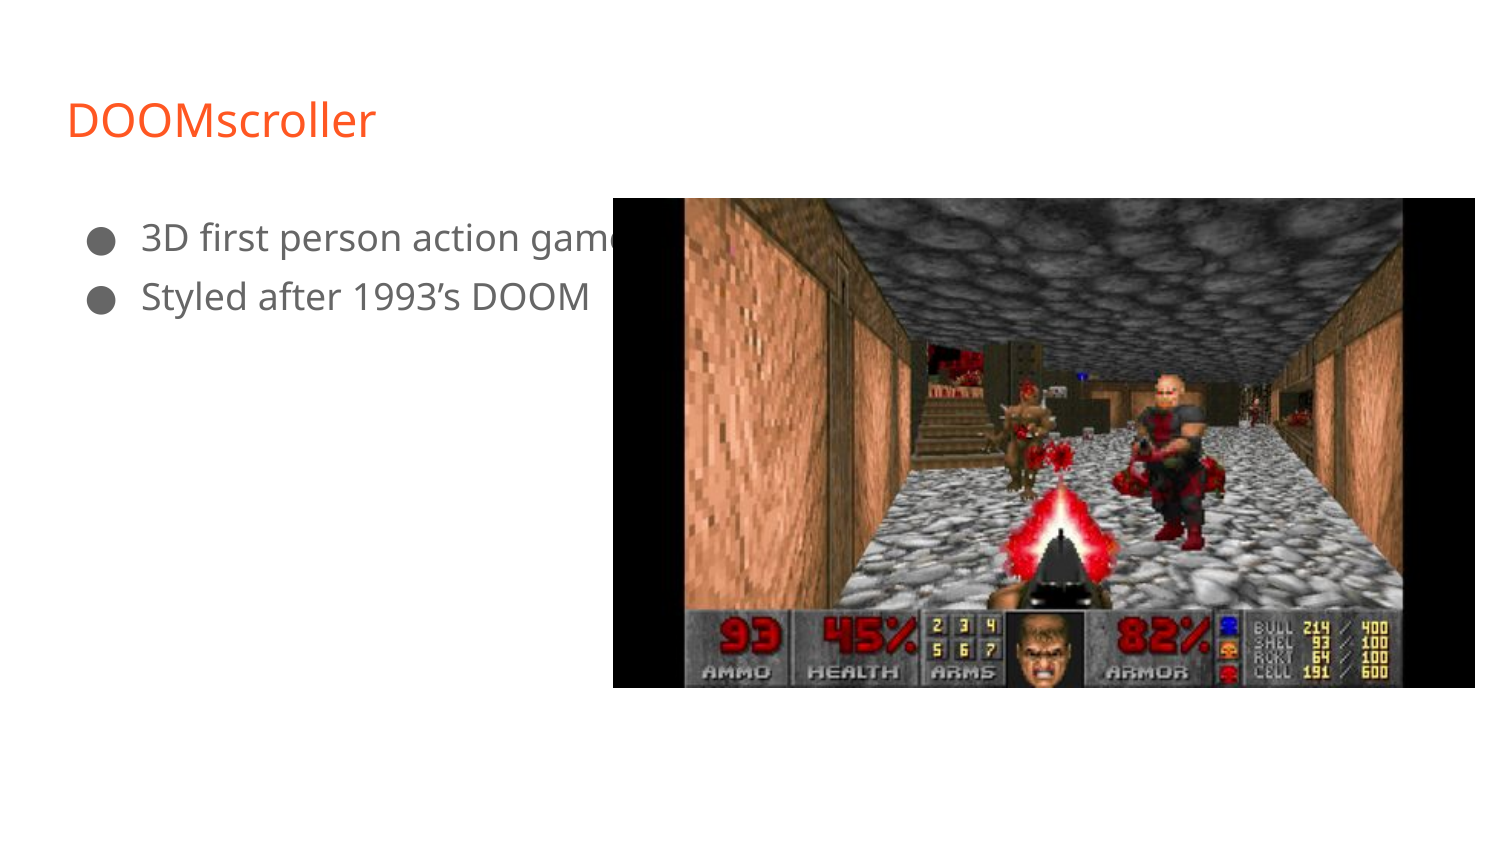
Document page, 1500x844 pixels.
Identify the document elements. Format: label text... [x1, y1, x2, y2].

title DOOMscroller [51, 72, 1449, 167]
list 3D first person action game Styled after 1993’s DOOM [51, 189, 1449, 750]
picture [613, 198, 1475, 688]
